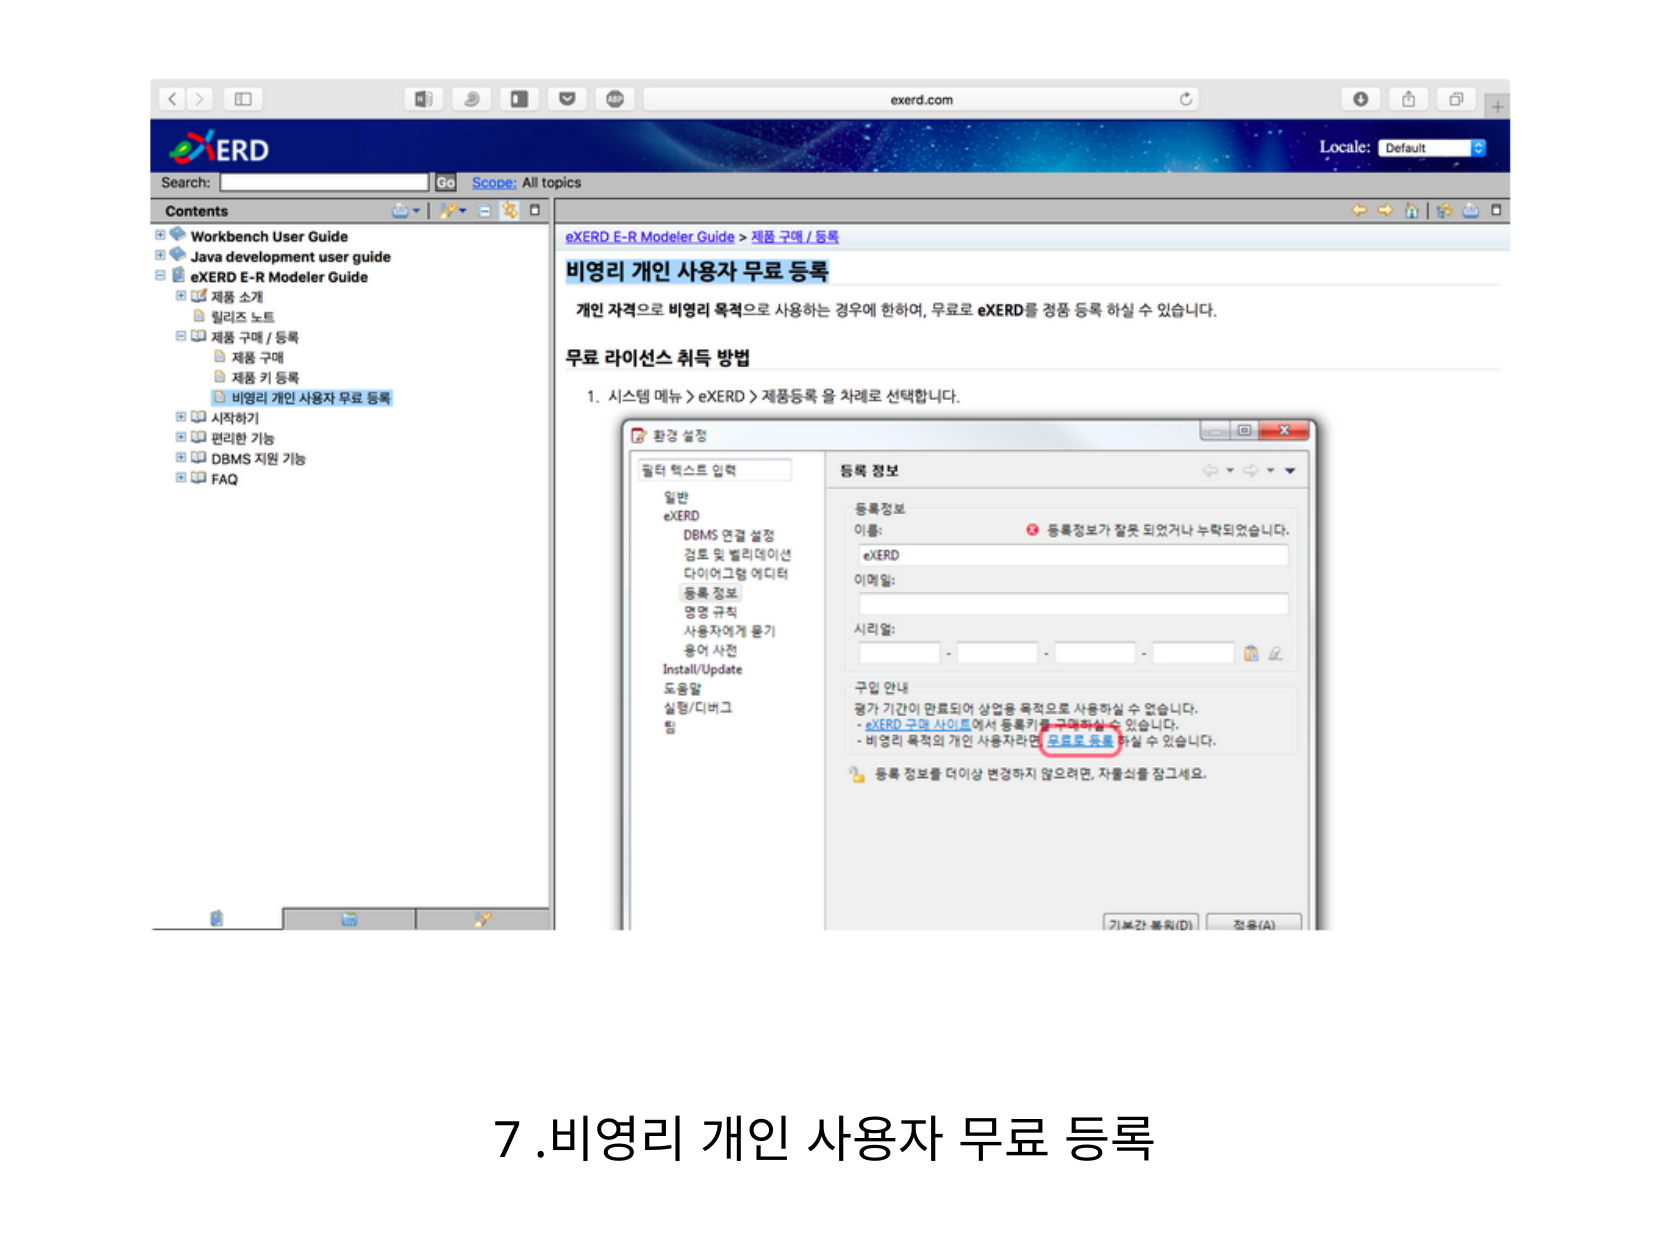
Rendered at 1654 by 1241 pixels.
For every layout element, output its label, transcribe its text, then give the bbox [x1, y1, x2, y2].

title 7 .비영리 개인 사용자 무료 등록 [80, 1032, 1570, 1240]
picture [149, 76, 1512, 932]
